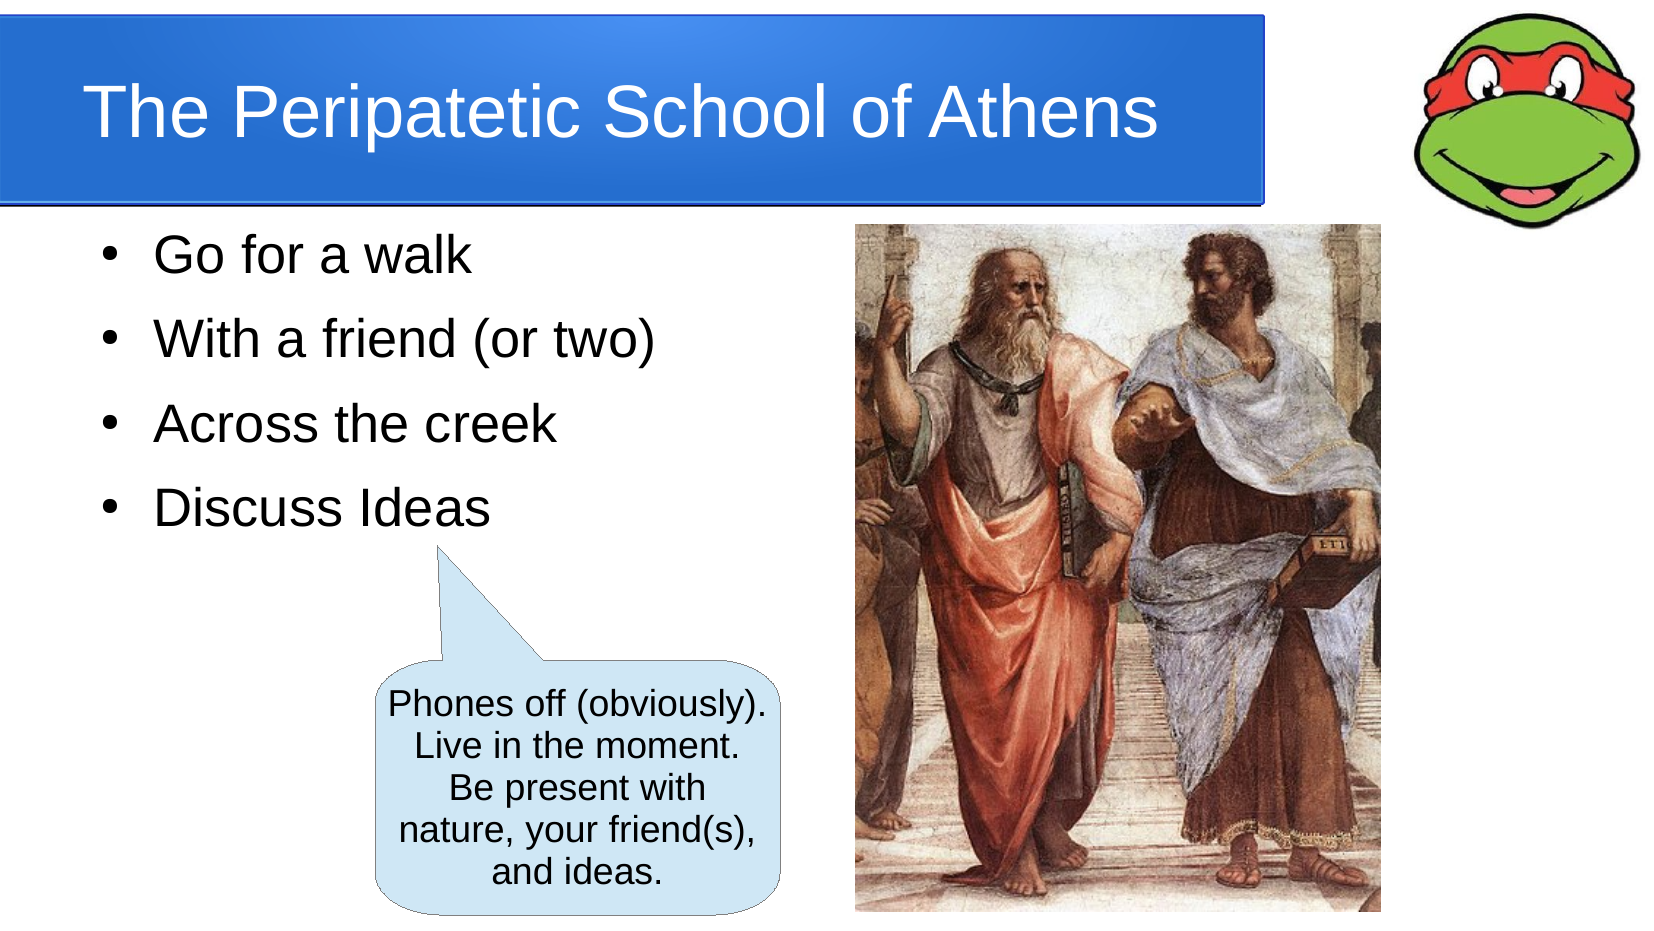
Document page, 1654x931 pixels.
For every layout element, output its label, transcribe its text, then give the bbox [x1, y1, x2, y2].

list Go for a walk With a friend (or two) Across the creek Discuss Ideas [82, 224, 809, 764]
picture [855, 224, 1381, 912]
picture [1410, 10, 1645, 234]
title The Peripatetic School of Athens [82, 35, 1235, 189]
text_box Phones off (obviously). Live in the moment. Be present with nature, your friend(s), and ideas. [375, 545, 781, 916]
